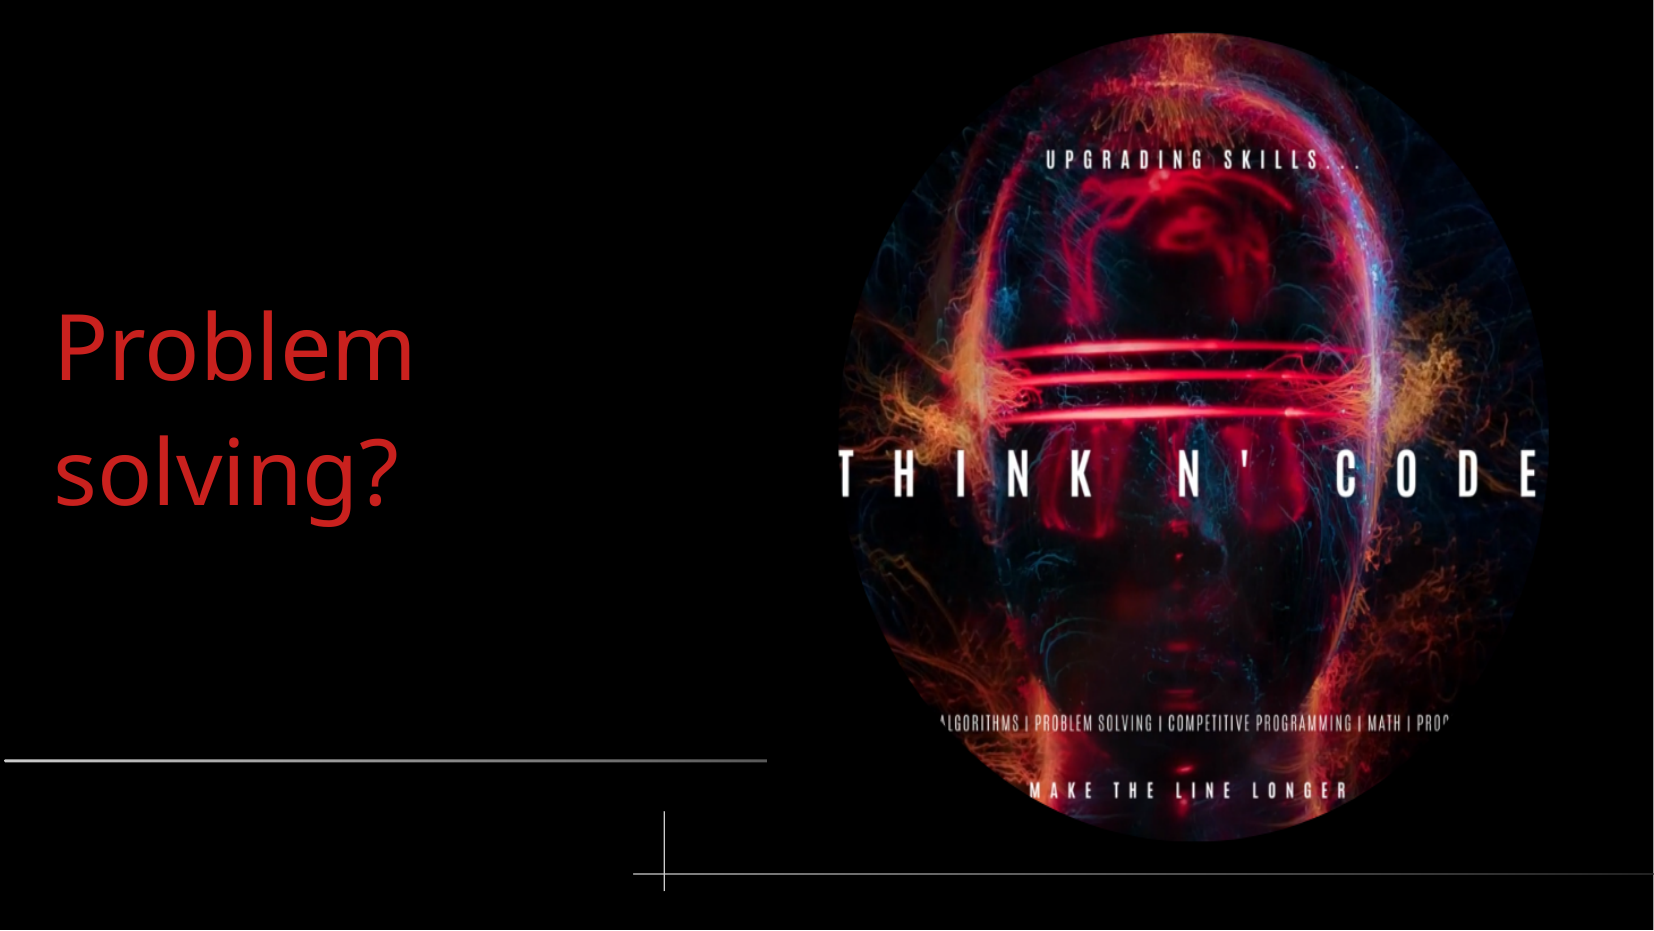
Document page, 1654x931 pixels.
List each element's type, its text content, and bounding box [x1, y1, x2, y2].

picture [767, 14, 1618, 844]
title Problem solving? [53, 330, 767, 485]
